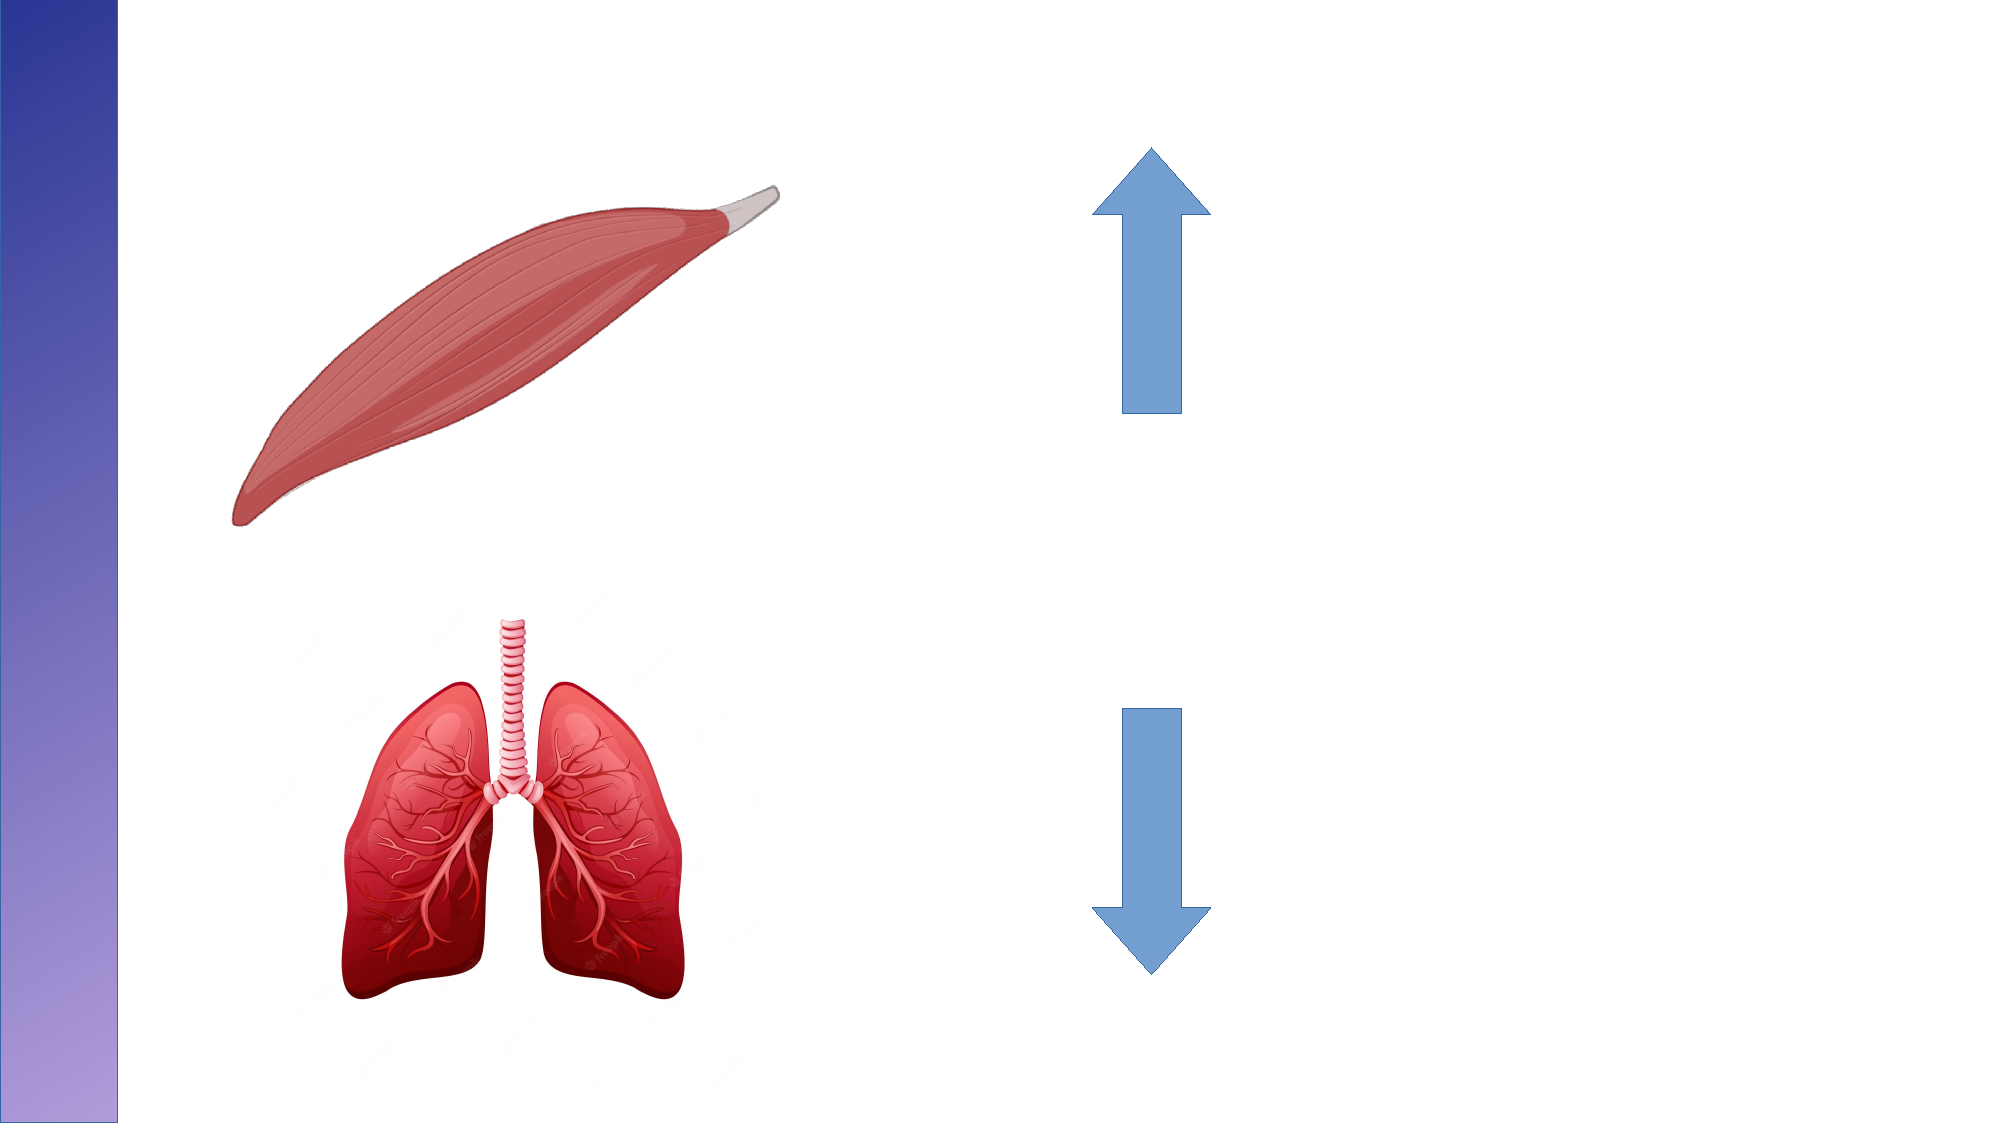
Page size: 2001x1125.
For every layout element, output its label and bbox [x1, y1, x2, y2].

text_box [1092, 708, 1211, 975]
text_box [0, 0, 118, 1123]
picture [177, 0, 814, 1086]
text_box [1092, 147, 1211, 414]
